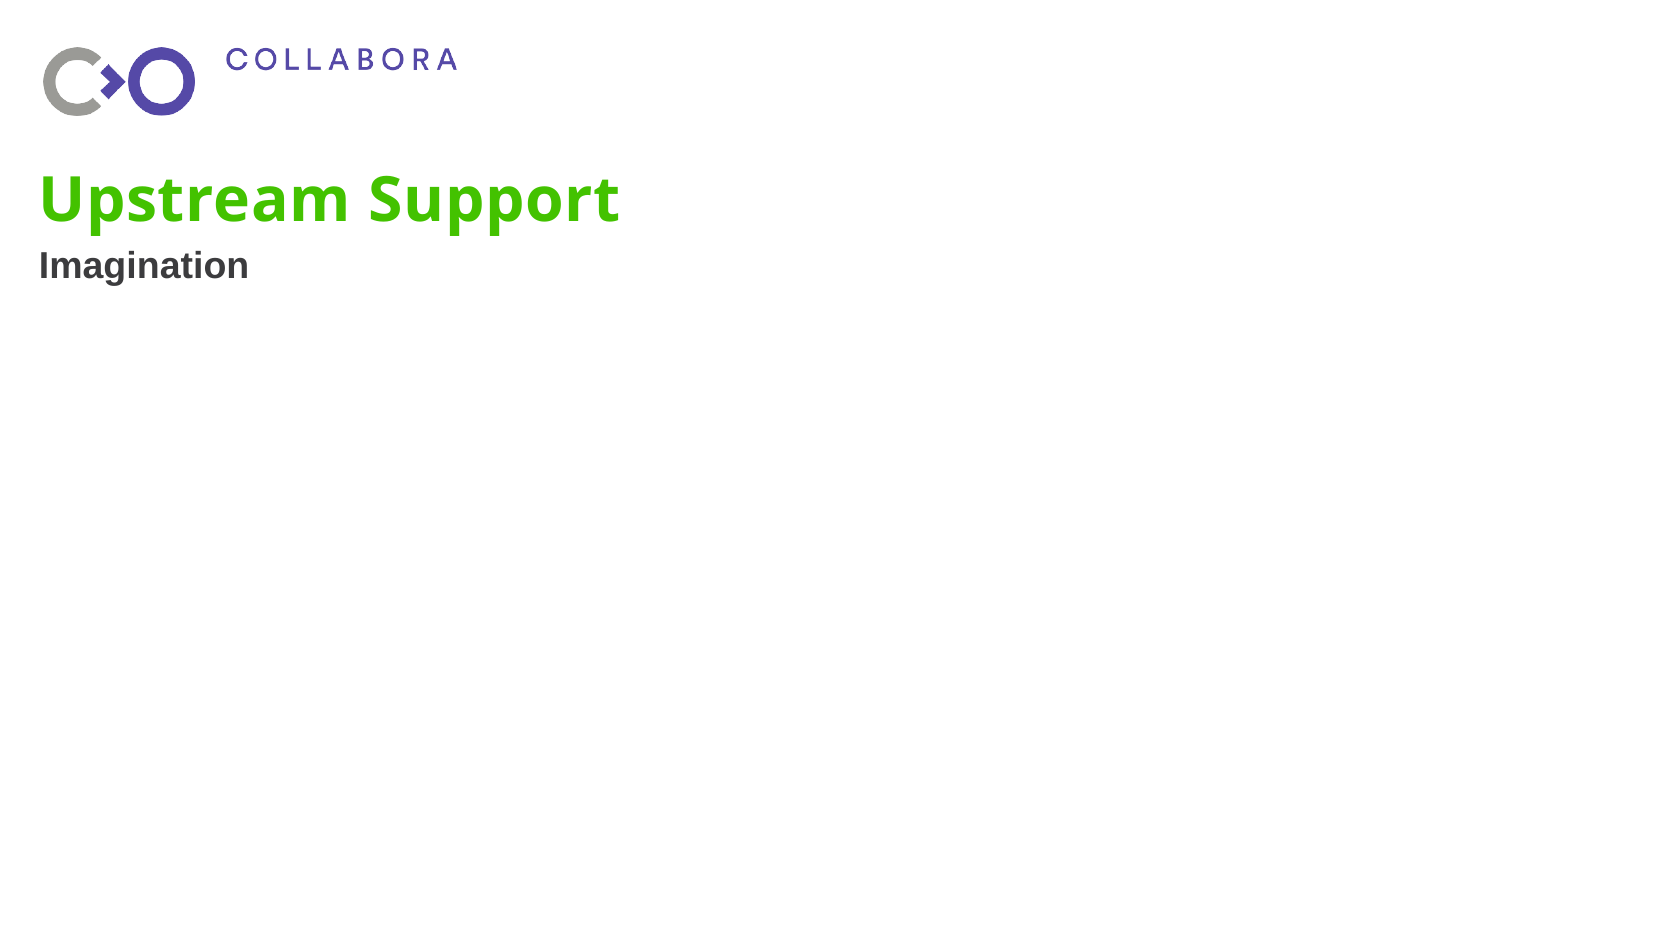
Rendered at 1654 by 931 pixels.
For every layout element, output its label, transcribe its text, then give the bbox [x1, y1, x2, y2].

text_box Imagination [38, 240, 1612, 290]
title Upstream Support [38, 159, 1614, 216]
picture [43, 47, 457, 116]
